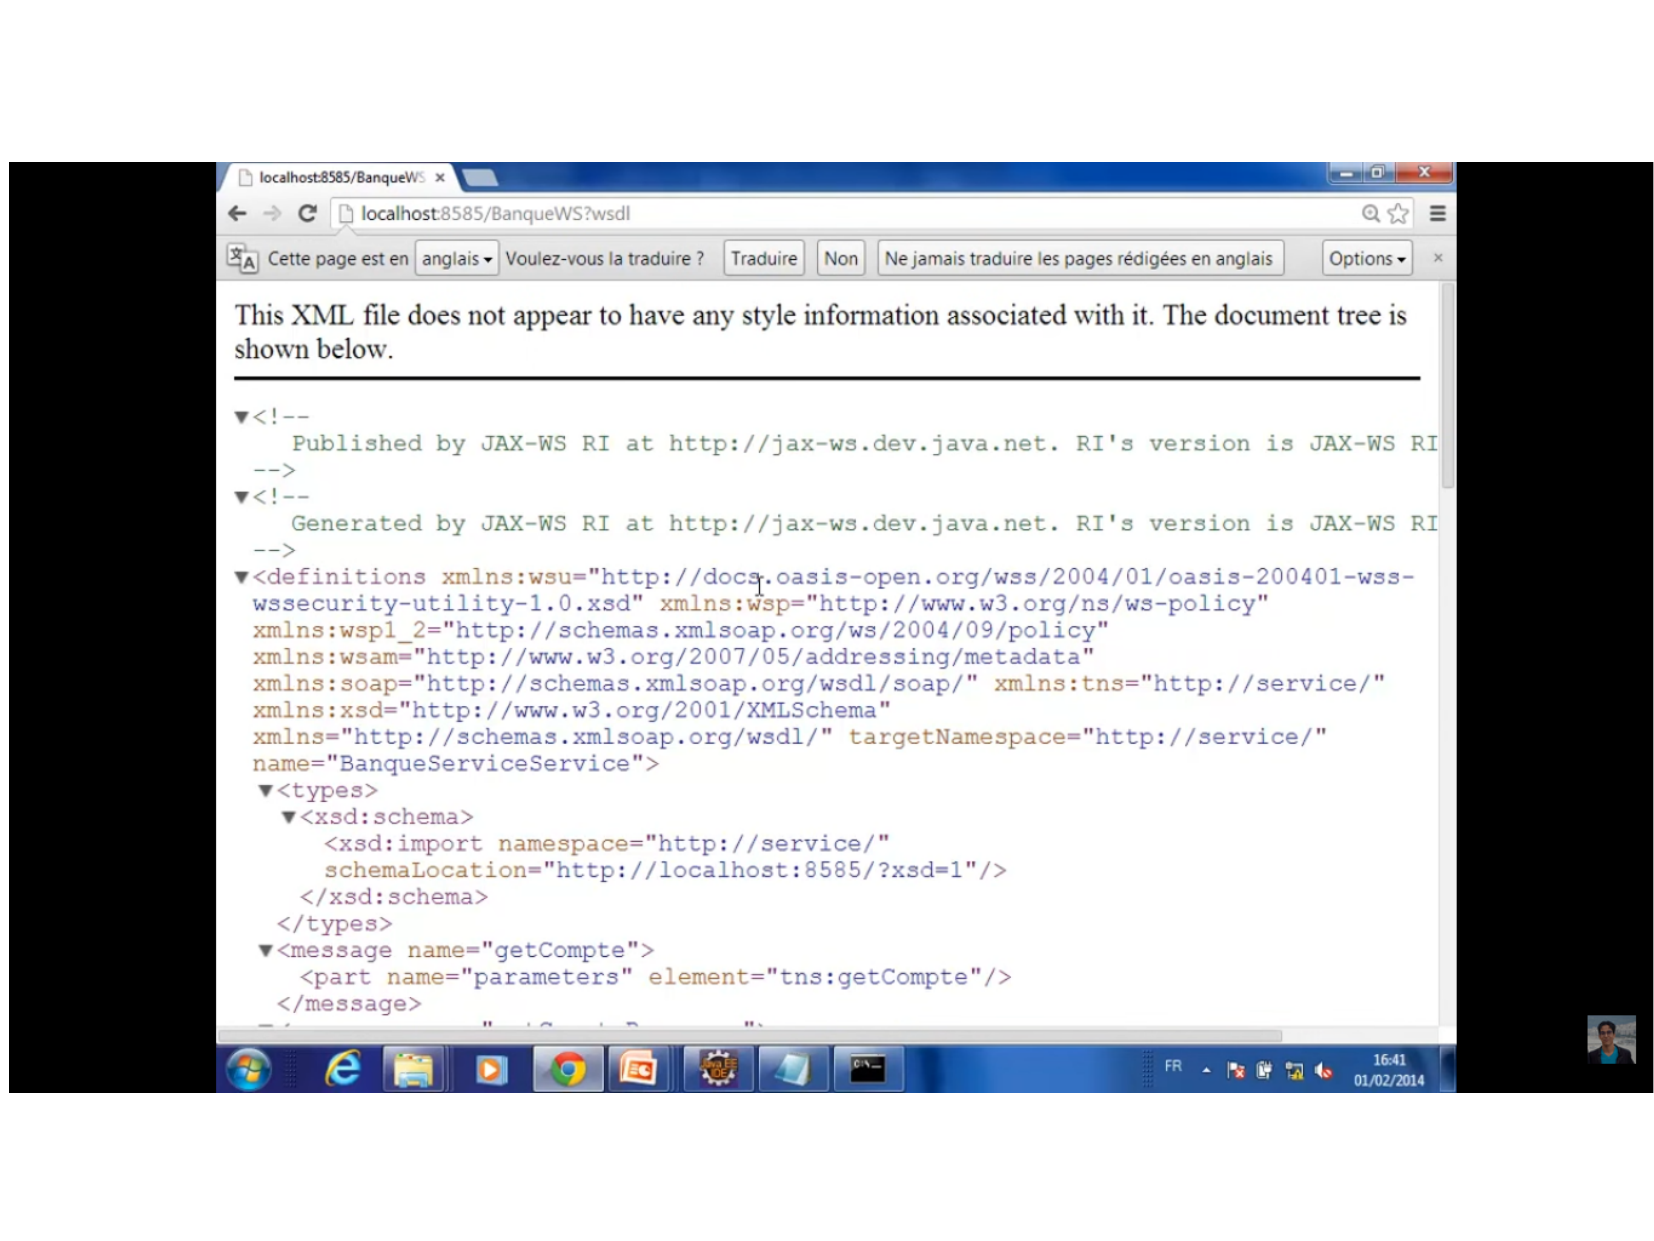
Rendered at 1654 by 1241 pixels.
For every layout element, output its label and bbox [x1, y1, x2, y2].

picture [9, 162, 1654, 1093]
